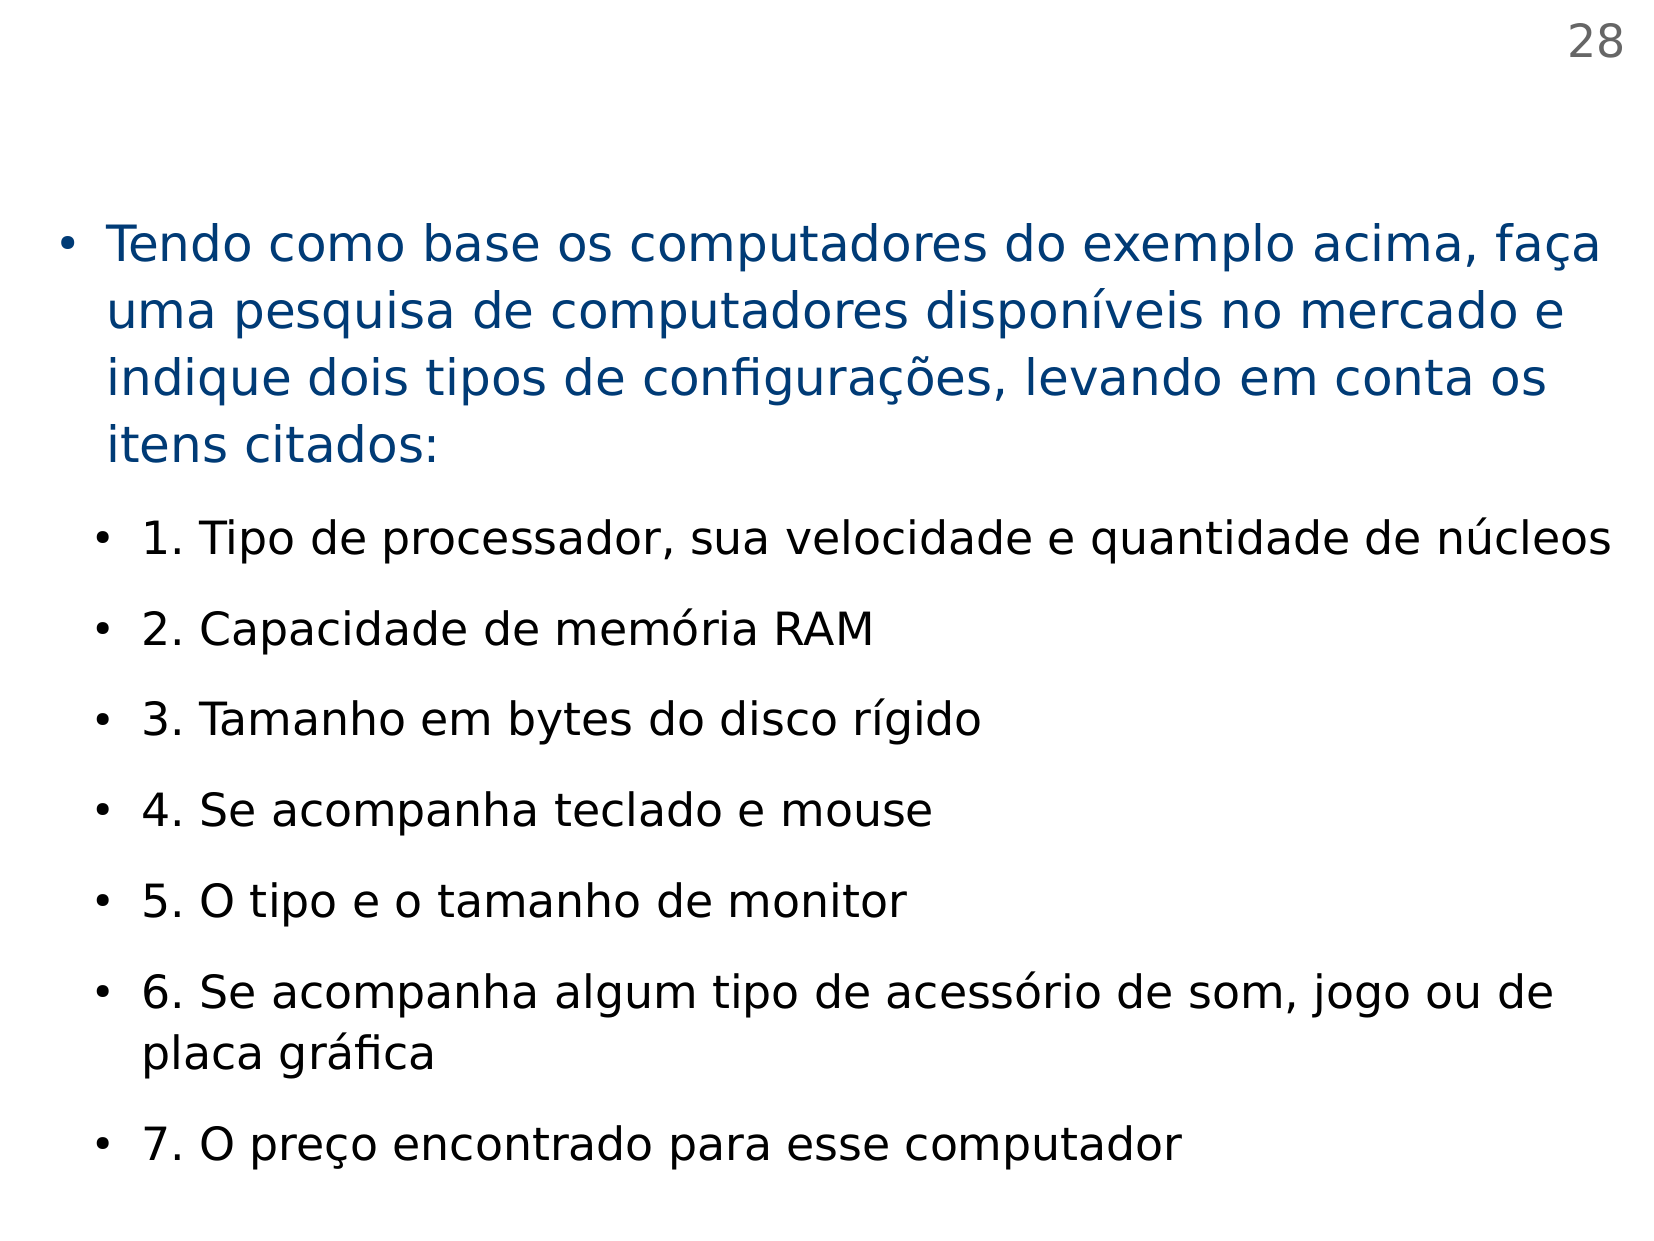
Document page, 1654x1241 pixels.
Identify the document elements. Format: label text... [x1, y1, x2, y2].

list Tendo como base os computadores do exemplo acima, faça uma pesquisa de computadores disponíveis no mercado e indique dois tipos de configurações, levando em conta os itens citados: 1. Tipo de processador, sua velocidade e quantidade de núcleos 2. Capacidade de memória RAM 3. Tamanho em bytes do disco rígido 4. Se acompanha teclado e mouse 5. O tipo e o tamanho de monitor 6. Se acompanha algum tipo de acessório de som, jogo ou de placa gráfica 7. O preço encontrado para esse computador [59, 206, 1625, 1211]
